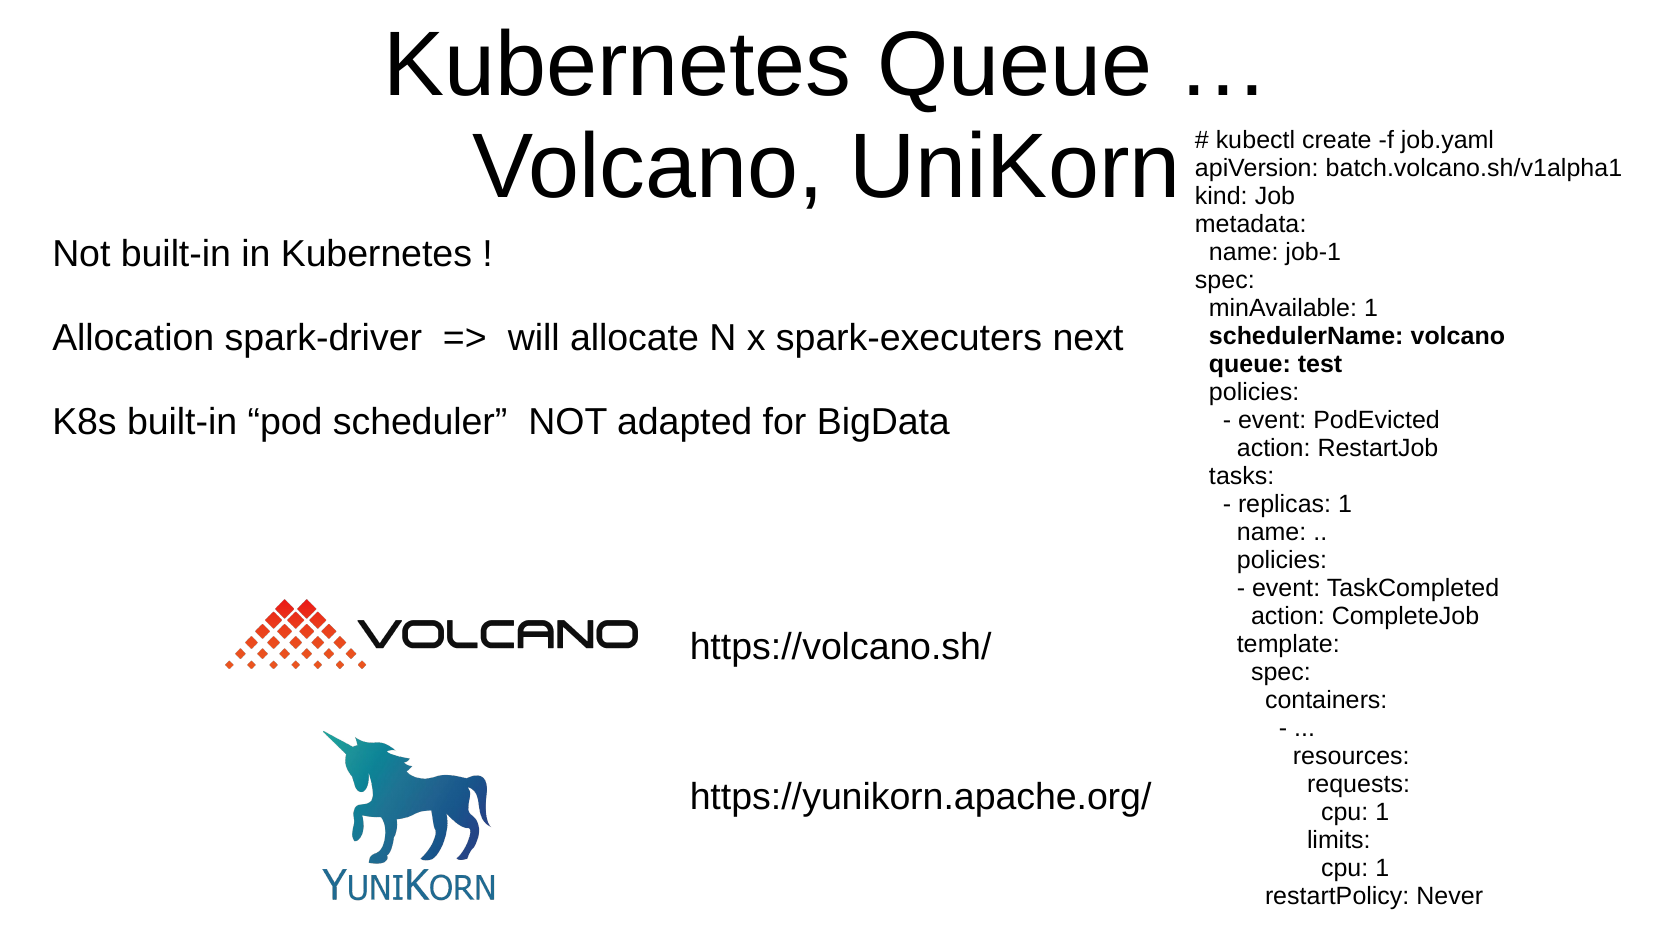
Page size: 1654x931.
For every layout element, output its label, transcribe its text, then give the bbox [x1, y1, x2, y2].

picture [292, 702, 526, 931]
text_box Not built-in in Kubernetes ! Allocation spark-driver => will allocate N x spark-executers next K8s built-in “pod scheduler” NOT adapted for BigData [37, 225, 1139, 451]
text_box https://volcano.sh/ [675, 618, 1007, 676]
picture [225, 599, 638, 670]
text_box # kubectl create -f job.yaml apiVersion: batch.volcano.sh/v1alpha1 kind: Job metadata: name: job-1 spec: minAvailable: 1 schedulerName: volcano queue: test policies: - event: PodEvicted action: RestartJob tasks: - replicas: 1 name: .. policies: - event: TaskCompleted action: CompleteJob template: spec: containers: - ... resources: requests: cpu: 1 limits: cpu: 1 restartPolicy: Never [1180, 118, 1639, 918]
title Kubernetes Queue … Volcano, UniKorn [82, 12, 1571, 218]
text_box https://yunikorn.apache.org/ [675, 768, 1167, 826]
